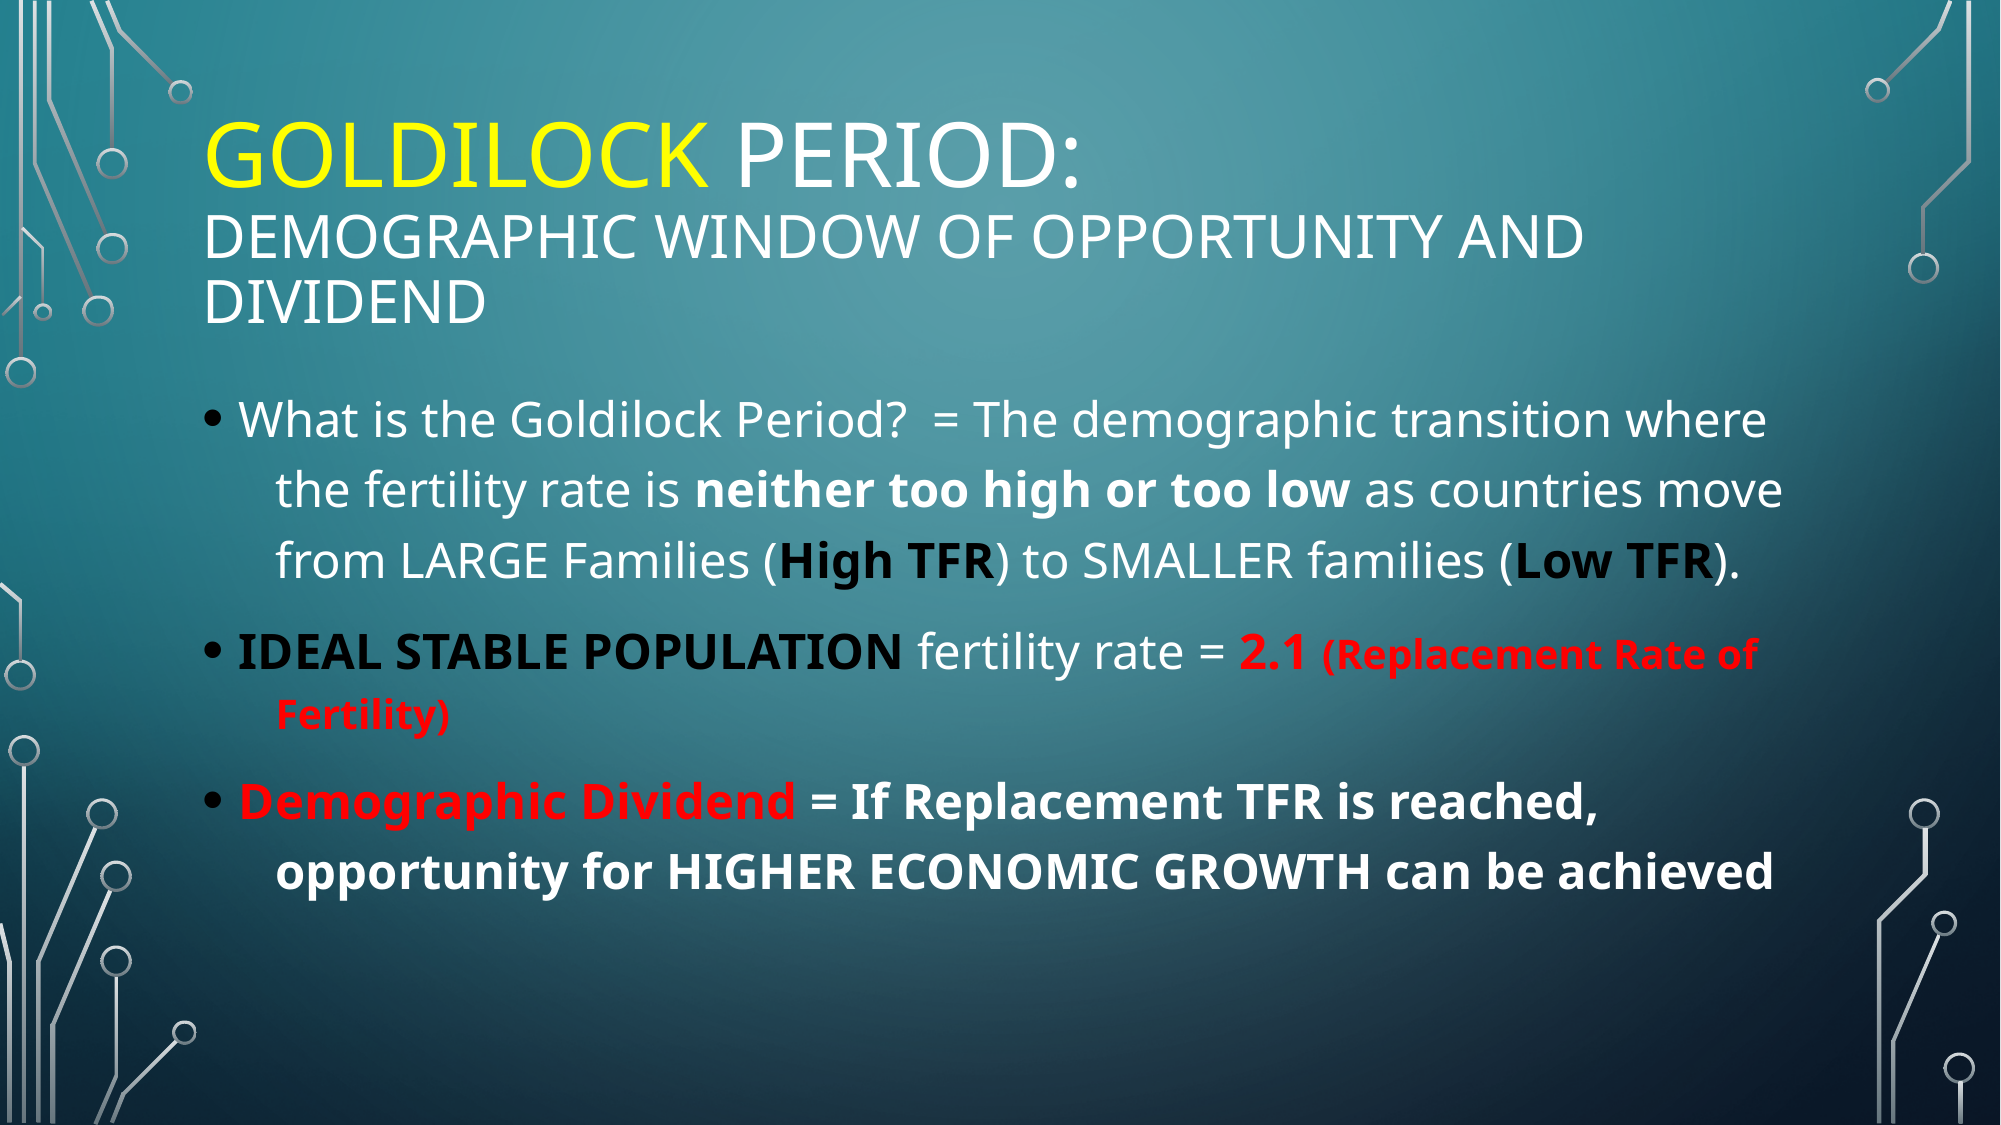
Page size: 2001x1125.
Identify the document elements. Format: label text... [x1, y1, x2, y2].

title GOLDILOCK PERIOD: Demographic window of opportunity and dividend [187, 101, 1813, 344]
list What is the Goldilock Period? = The demographic transition where the fertility rate is neither too high or too low as countries move from LARGE Families (High TFR) to SMALLER families (Low TFR). IDEAL STABLE POPULATION fertility rate = 2.1 (Replacement Rate of Fertility) Demographic Dividend = If Replacement TFR is reached, opportunity for HIGHER ECONOMIC GROWTH can be achieved [187, 369, 1813, 951]
